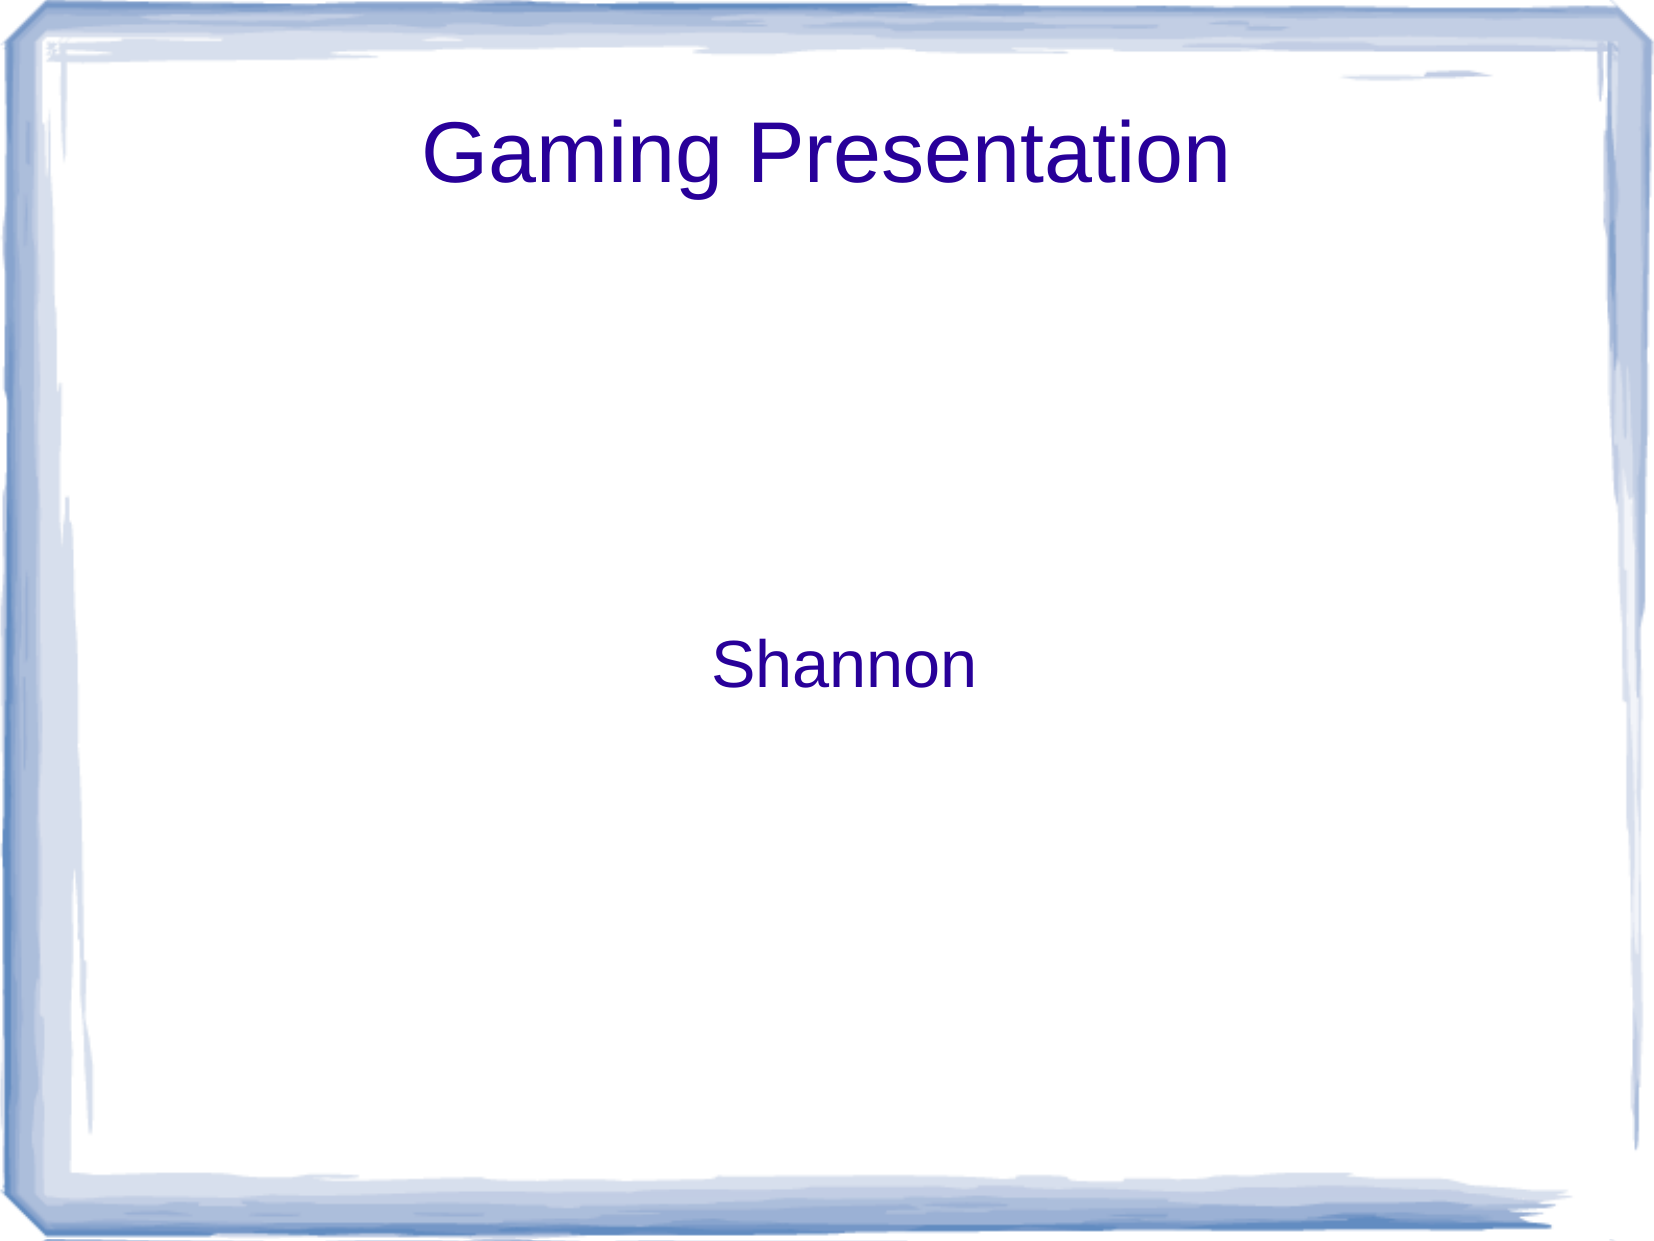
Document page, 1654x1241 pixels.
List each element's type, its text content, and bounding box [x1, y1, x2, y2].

title Gaming Presentation [82, 49, 1571, 257]
picture [0, 0, 1654, 1241]
subtitle Shannon [118, 324, 1571, 1004]
